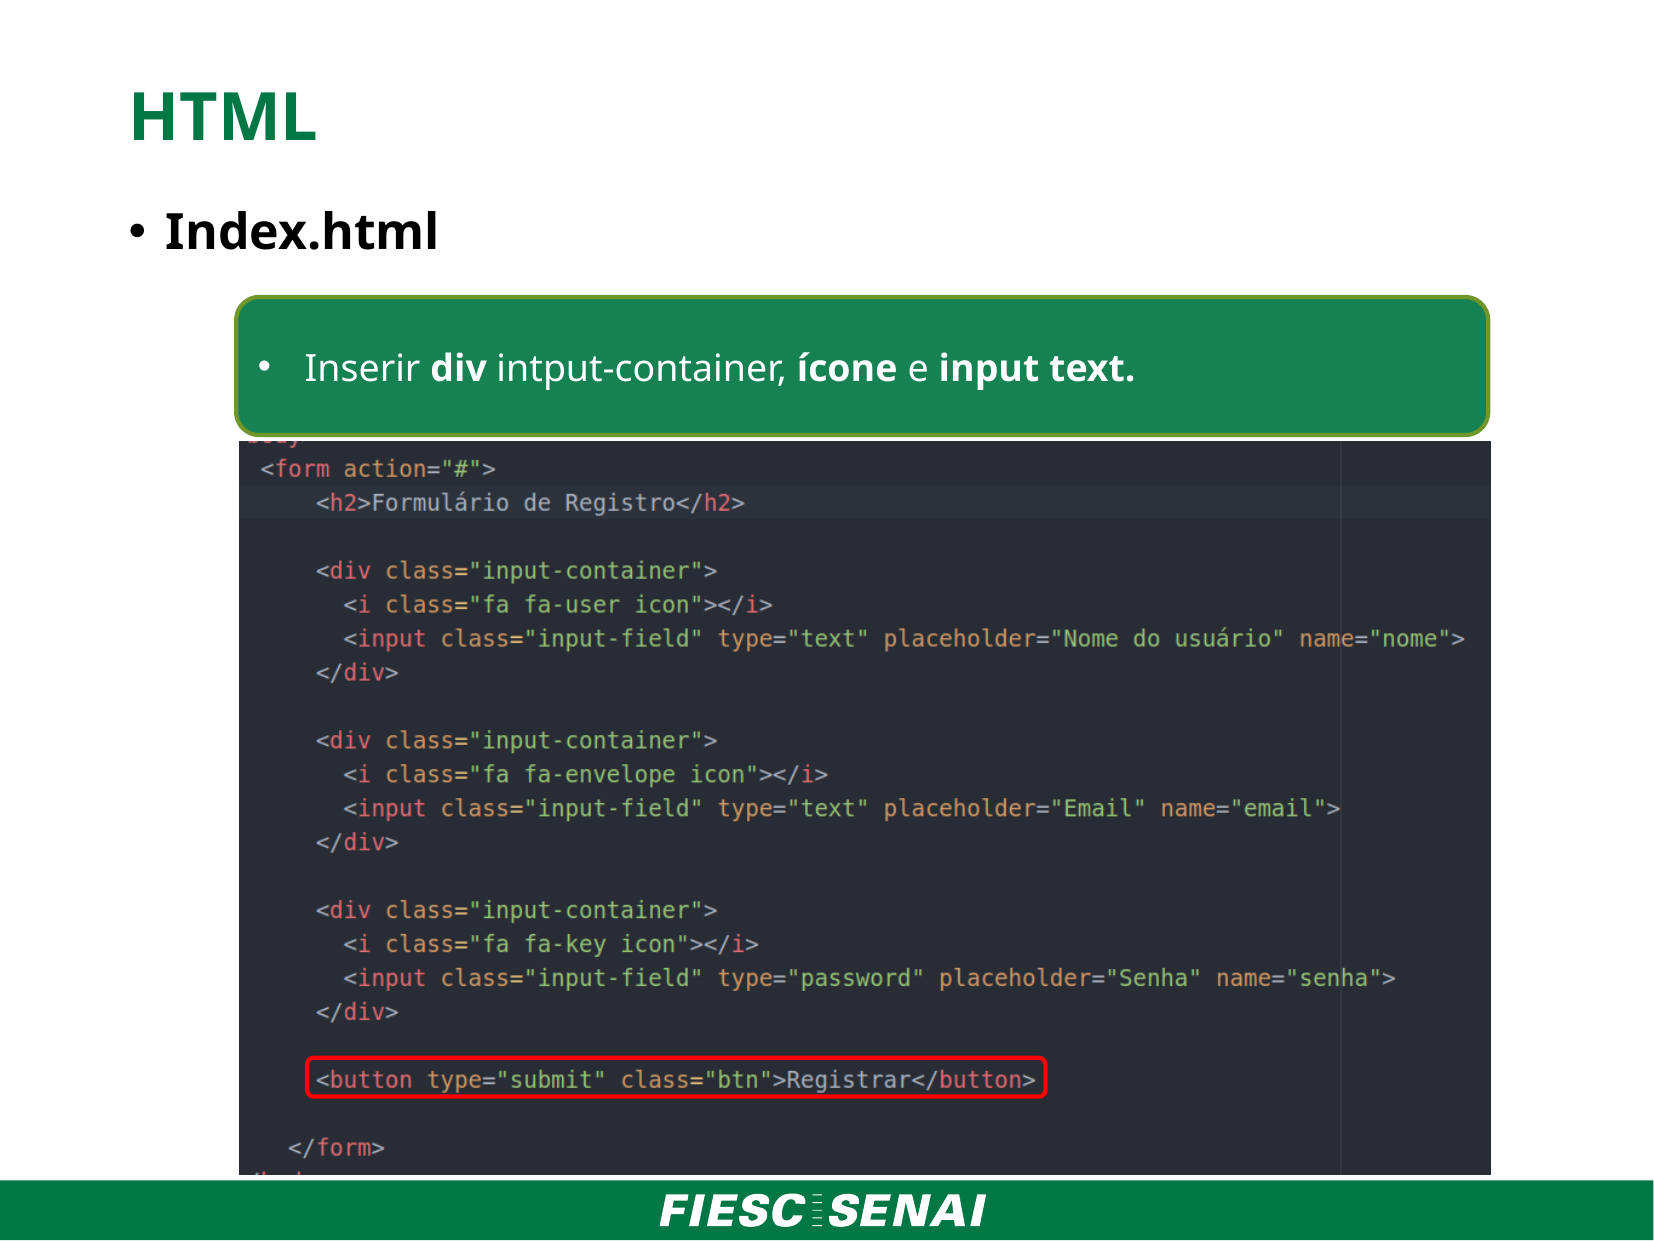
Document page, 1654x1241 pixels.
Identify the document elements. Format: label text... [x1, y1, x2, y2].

picture [239, 1117, 1491, 1175]
text_box HTML [113, 39, 1540, 200]
text_box Index.html [113, 200, 1540, 1117]
text_box Inserir div intput-container, ícone e input text. [236, 296, 1489, 436]
